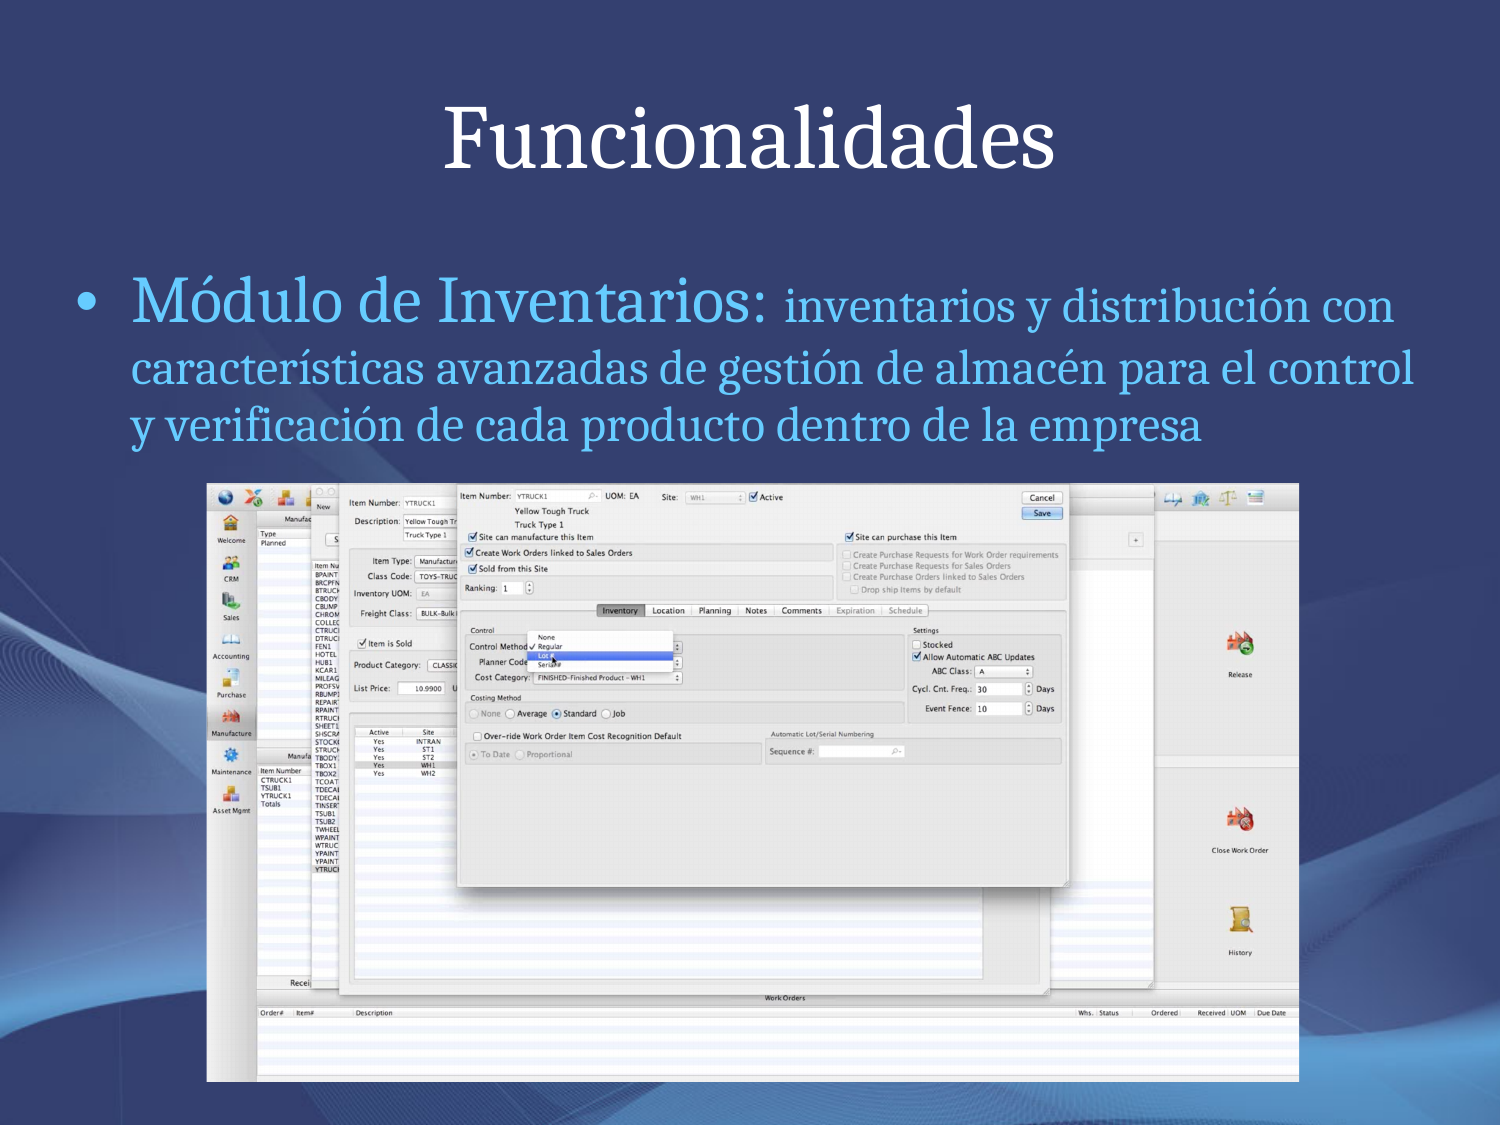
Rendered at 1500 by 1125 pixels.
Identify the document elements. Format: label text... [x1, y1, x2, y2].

list Módulo de Inventarios: inventarios y distribución con características avanzadas de gestión de almacén para el control y verificación de cada producto dentro de la empresa [75, 262, 1447, 532]
picture [0, 0, 1500, 1125]
title Funcionalidades [75, 45, 1426, 233]
